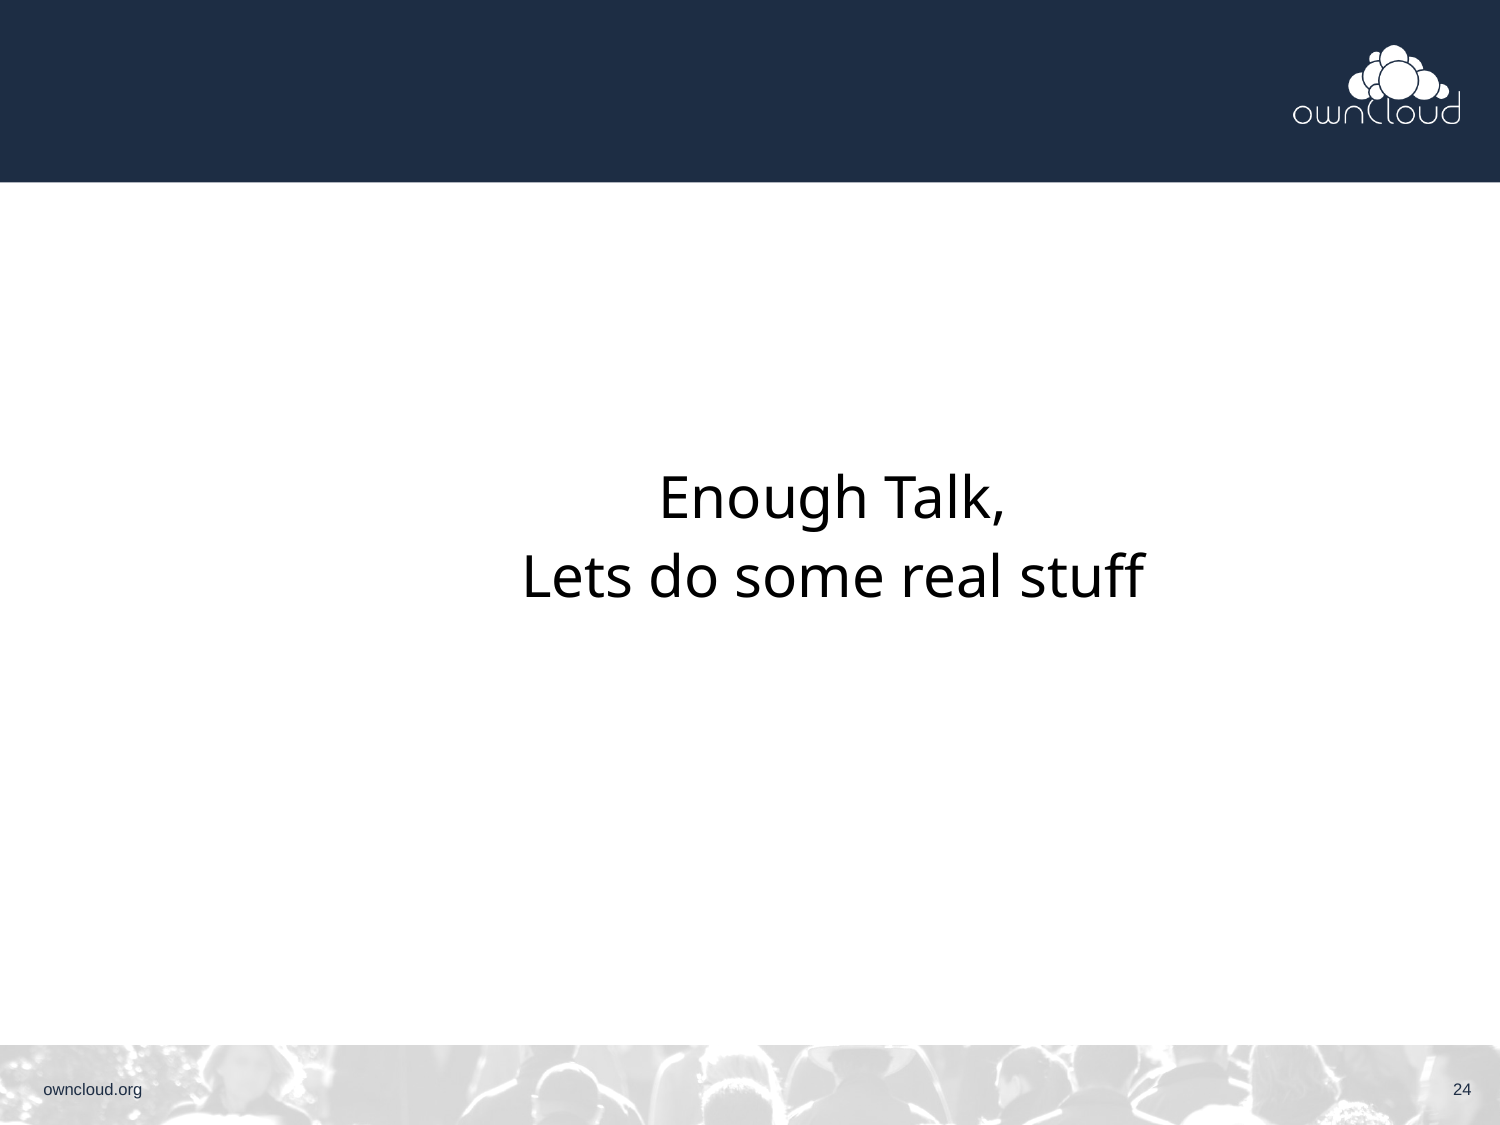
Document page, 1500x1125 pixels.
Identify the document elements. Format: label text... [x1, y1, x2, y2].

picture [1293, 45, 1460, 124]
text_box Enough Talk, Lets do some real stuff [283, 448, 1382, 596]
picture [0, 1045, 1500, 1125]
